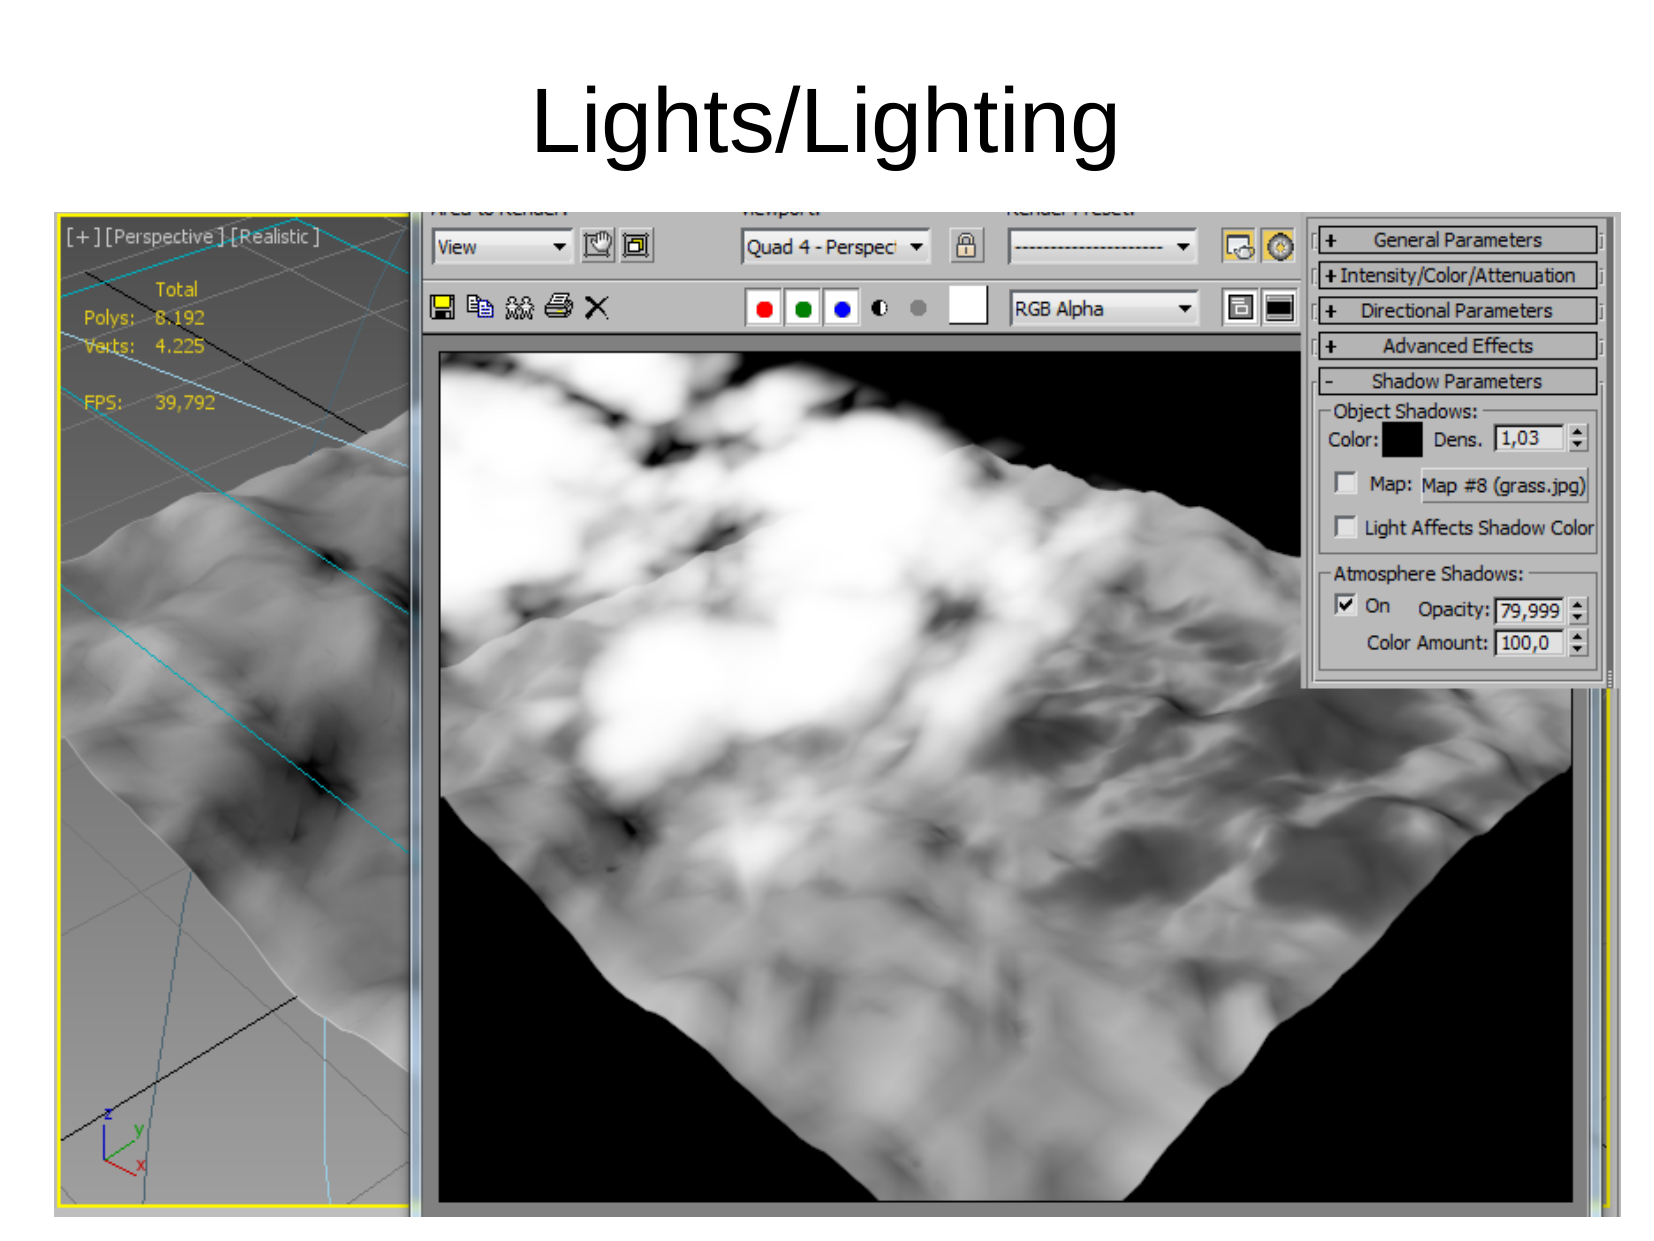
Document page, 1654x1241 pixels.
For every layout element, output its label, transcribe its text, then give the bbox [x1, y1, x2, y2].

title Lights/Lighting [82, 17, 1571, 212]
picture [54, 212, 1621, 1217]
